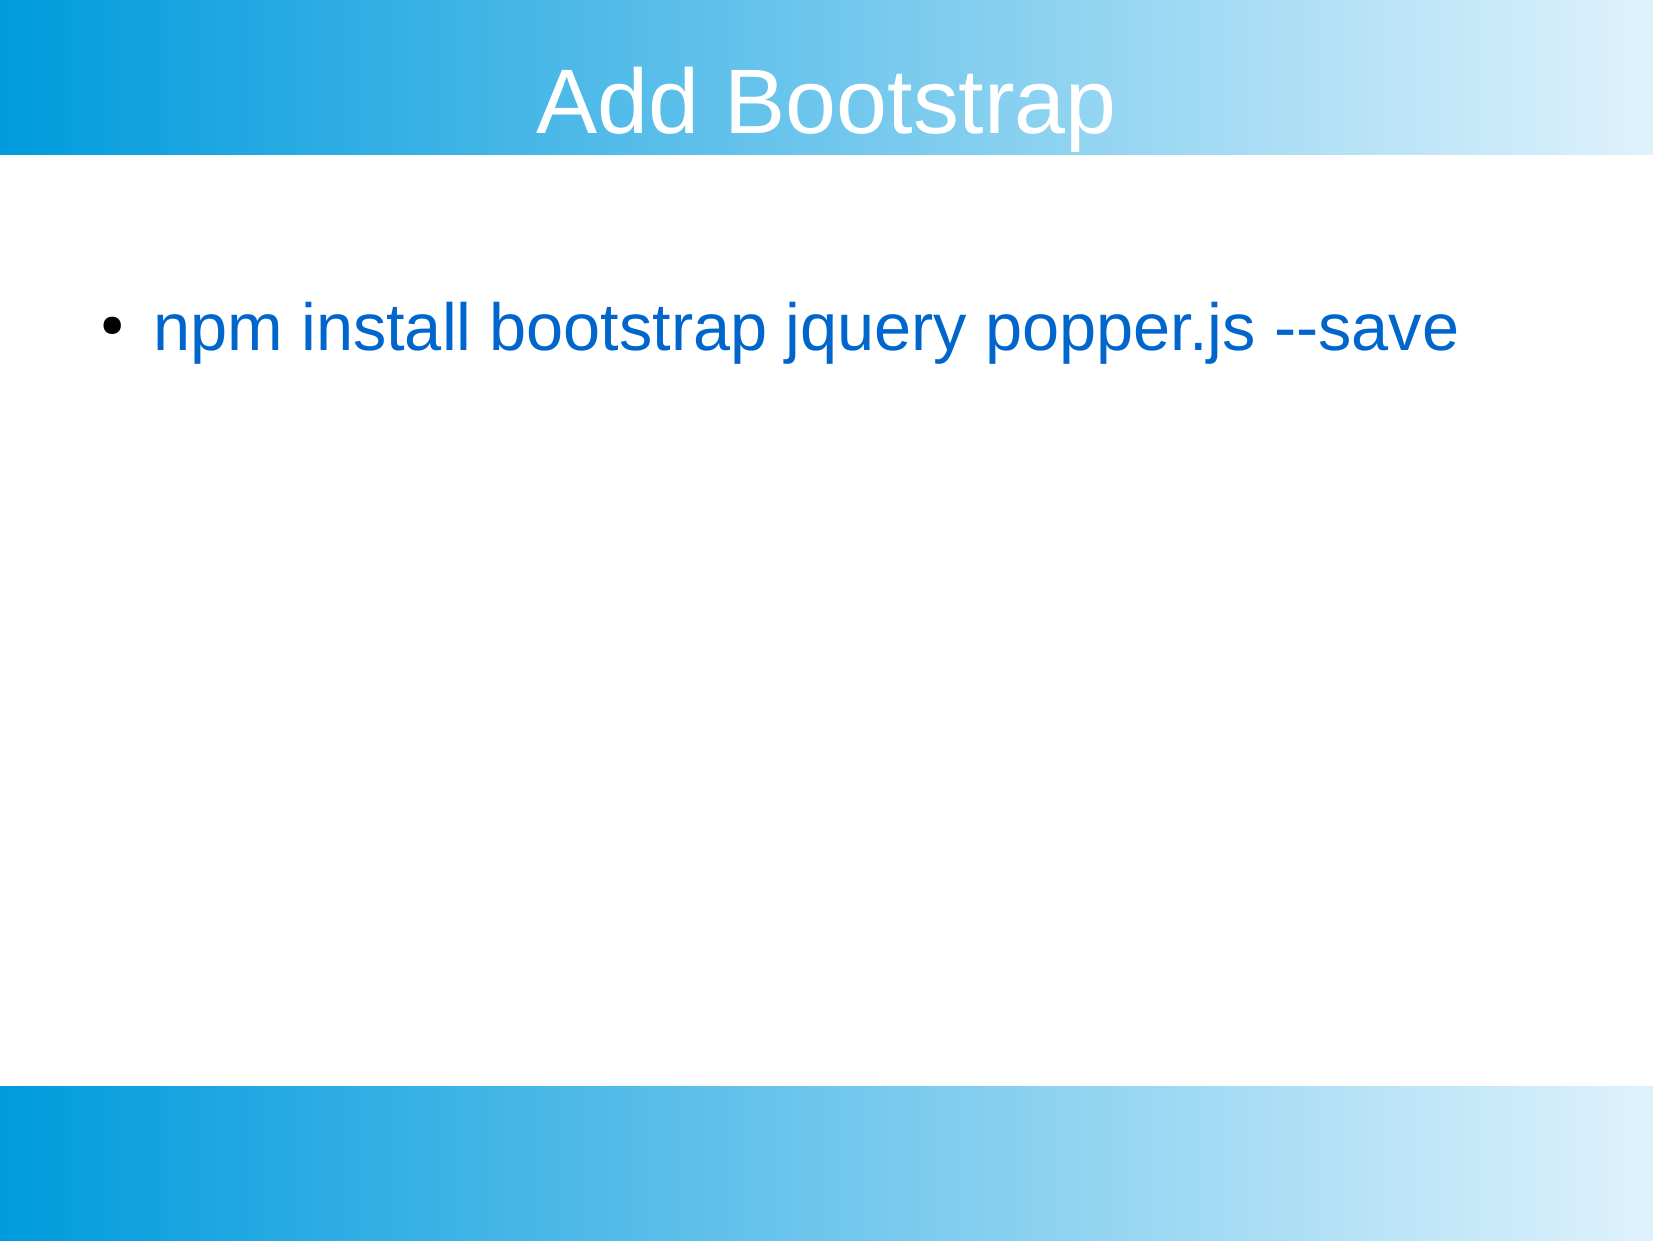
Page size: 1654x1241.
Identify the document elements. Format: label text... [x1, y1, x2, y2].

list npm install bootstrap jquery popper.js --save [82, 290, 1571, 1010]
title Add Bootstrap [82, 49, 1571, 155]
